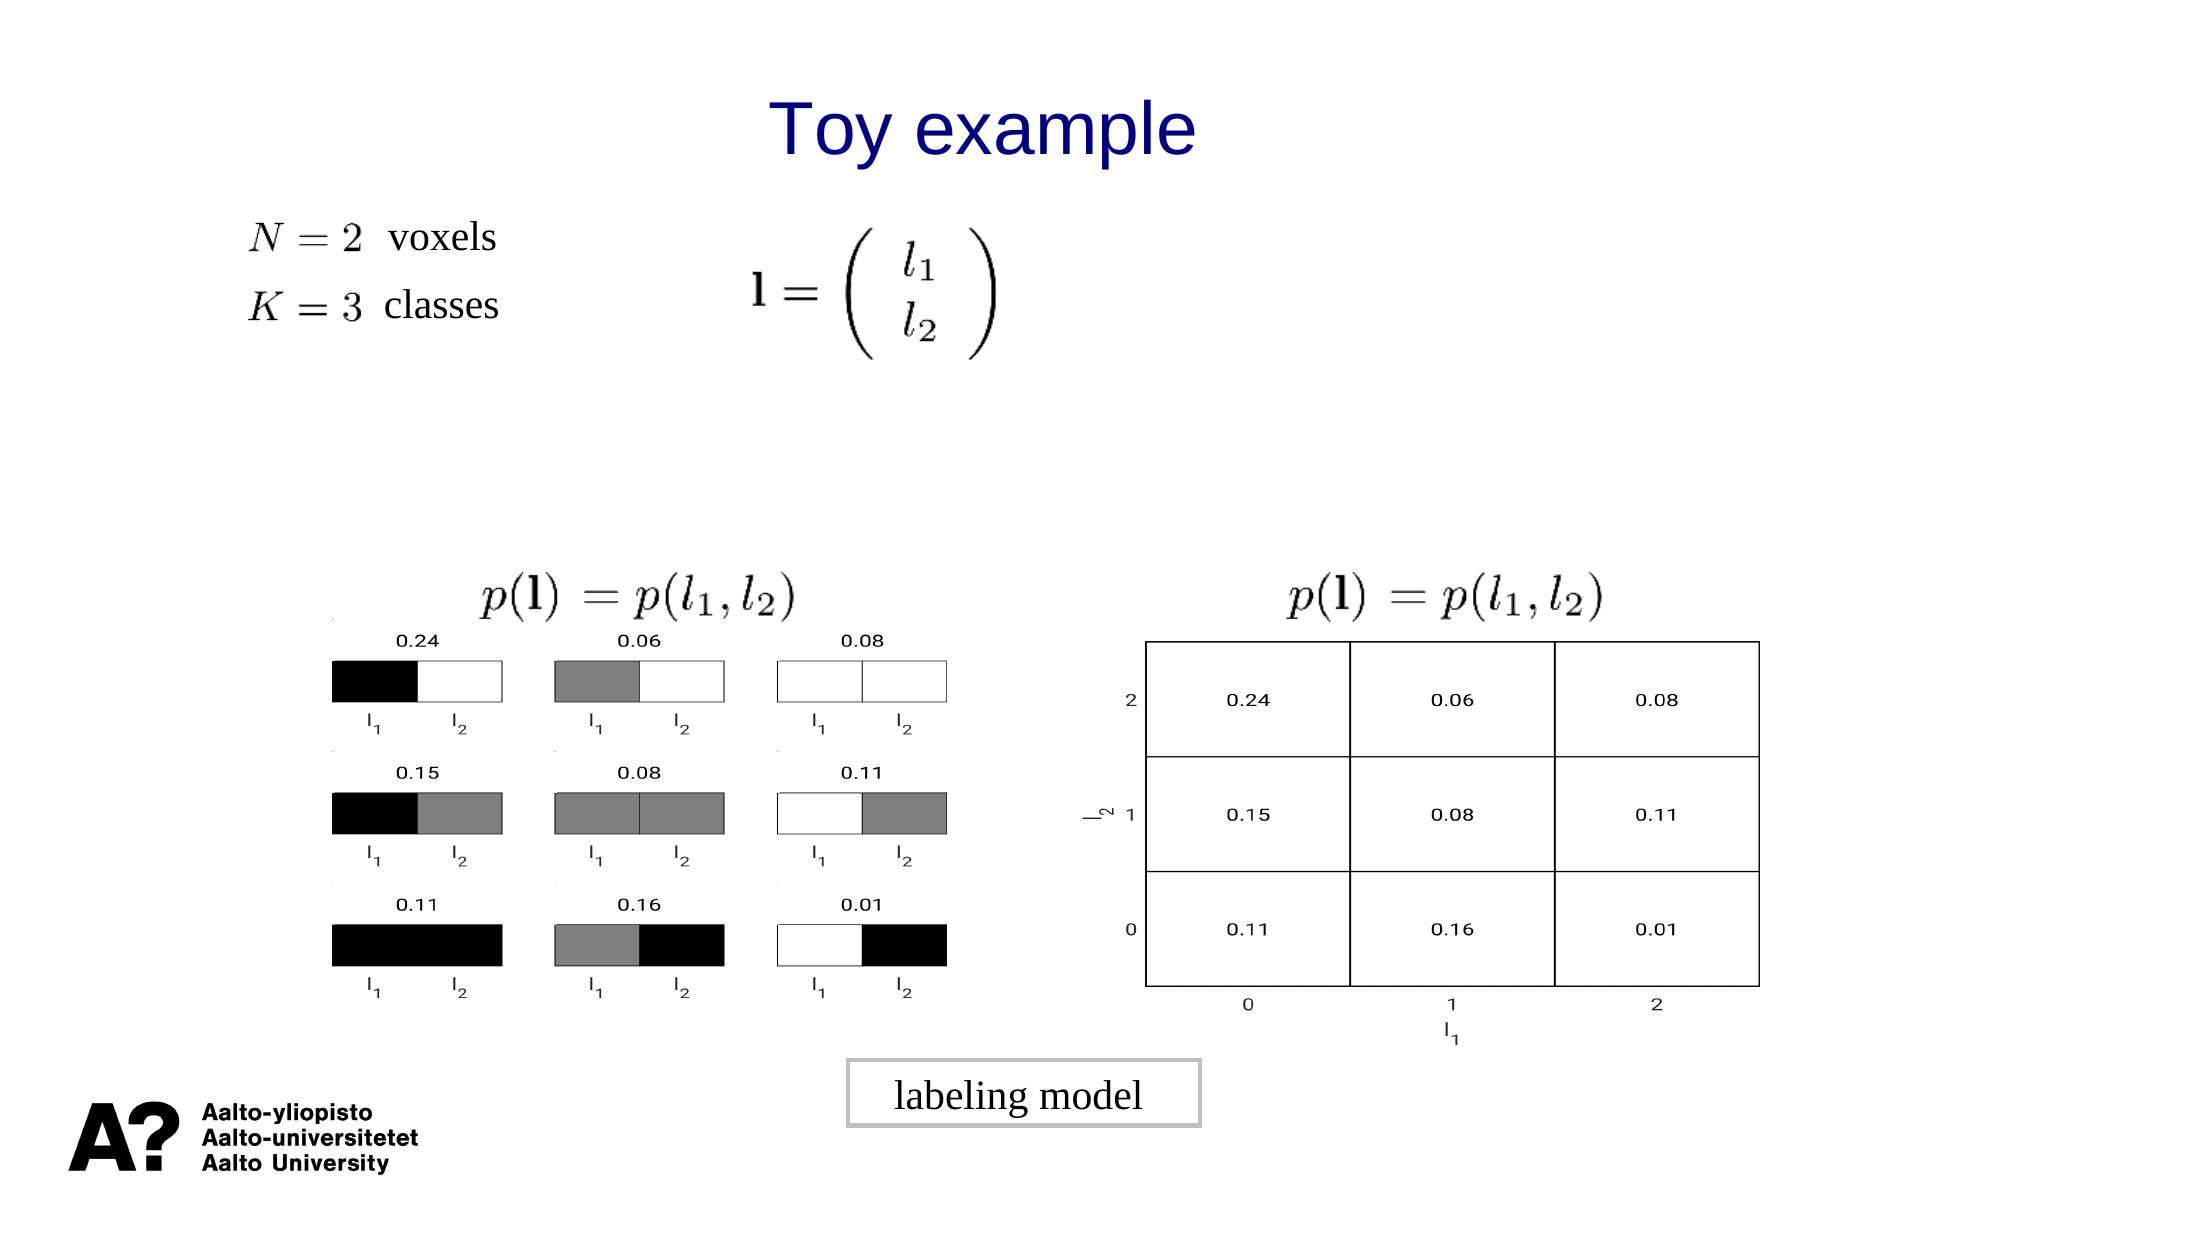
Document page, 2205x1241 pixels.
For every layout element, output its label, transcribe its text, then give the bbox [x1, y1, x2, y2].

picture [1379, 562, 1613, 634]
picture [1281, 571, 1377, 629]
picture [1082, 641, 1760, 1045]
picture [739, 224, 1007, 371]
picture [332, 562, 947, 998]
title Toy example [326, 65, 1640, 179]
text_box voxels [373, 201, 513, 267]
text_box classes [369, 268, 515, 335]
text_box labeling model [847, 1060, 1200, 1126]
picture [0, 1035, 488, 1239]
picture [224, 203, 404, 338]
